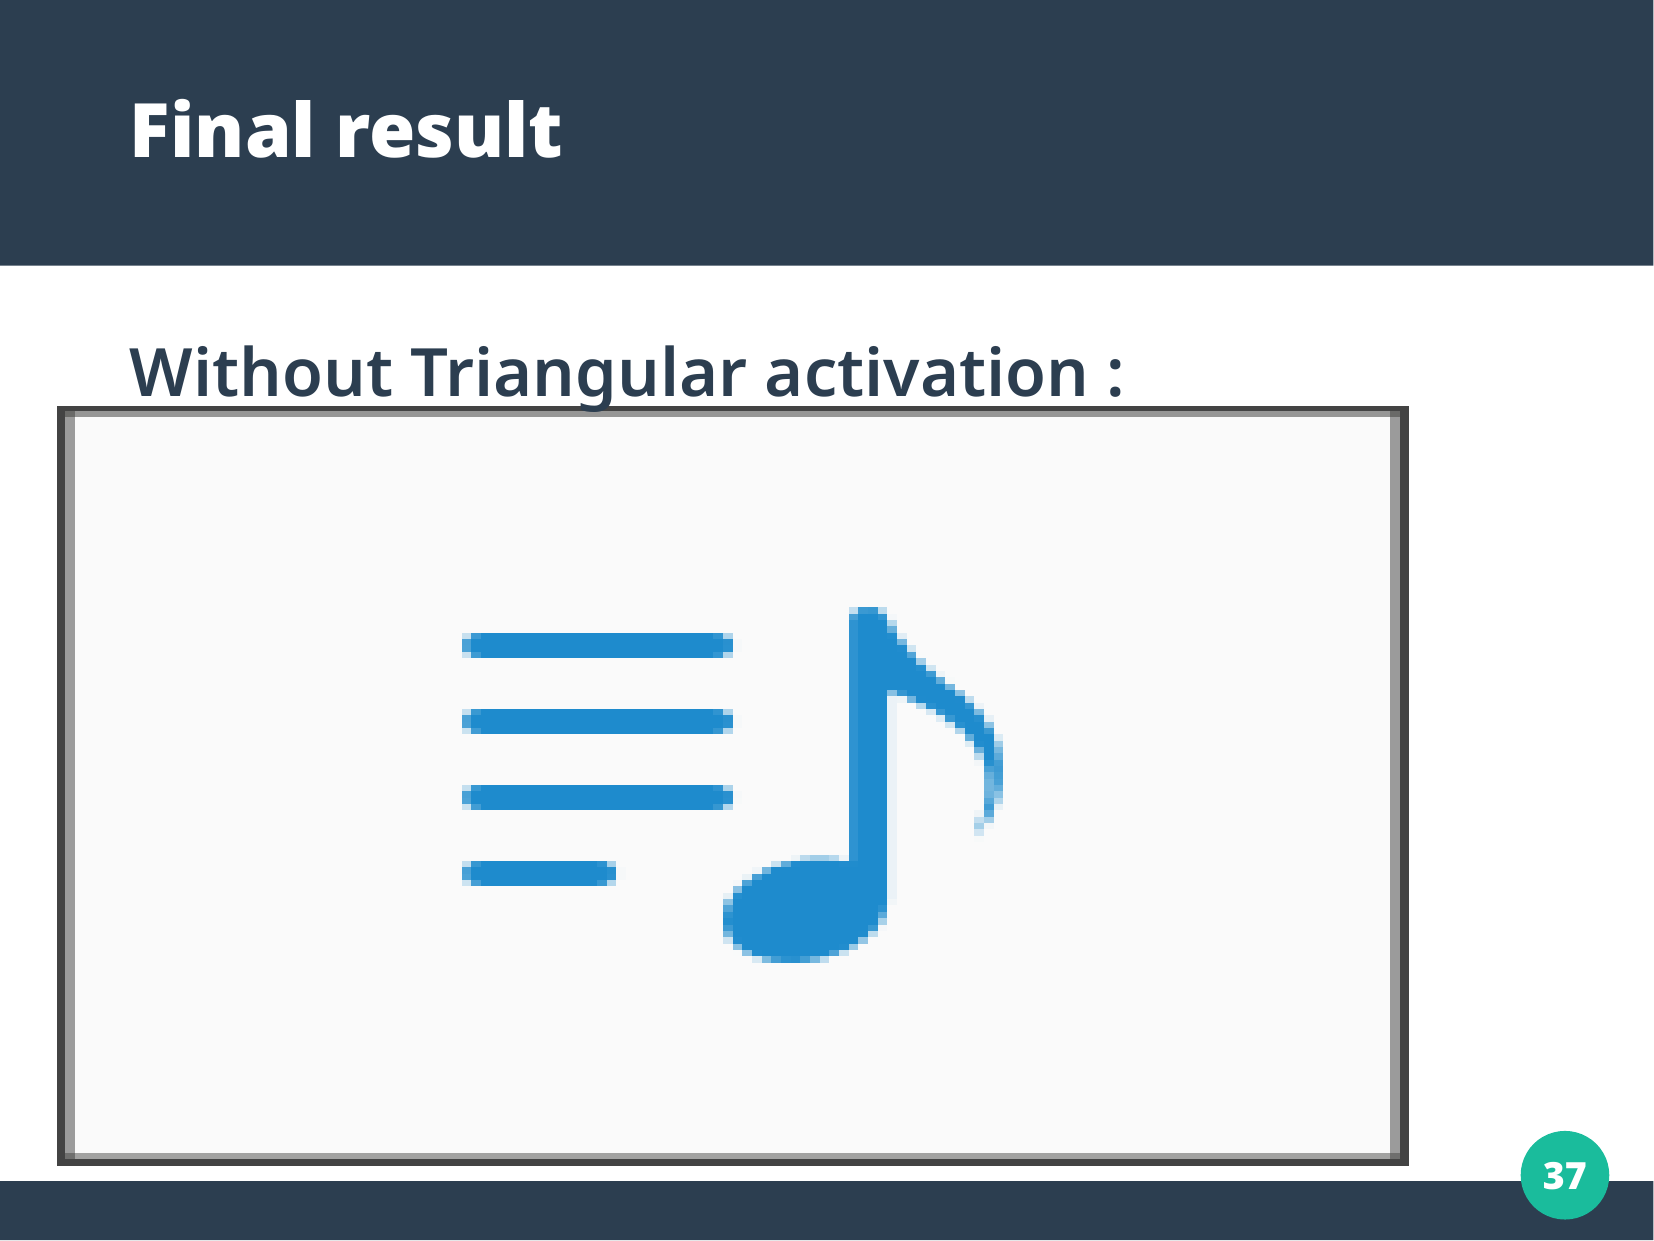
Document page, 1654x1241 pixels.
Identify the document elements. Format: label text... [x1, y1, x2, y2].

title Final result [59, 49, 1595, 207]
text_box [56, 405, 1411, 1167]
list Without Triangular activation : [59, 324, 1595, 451]
